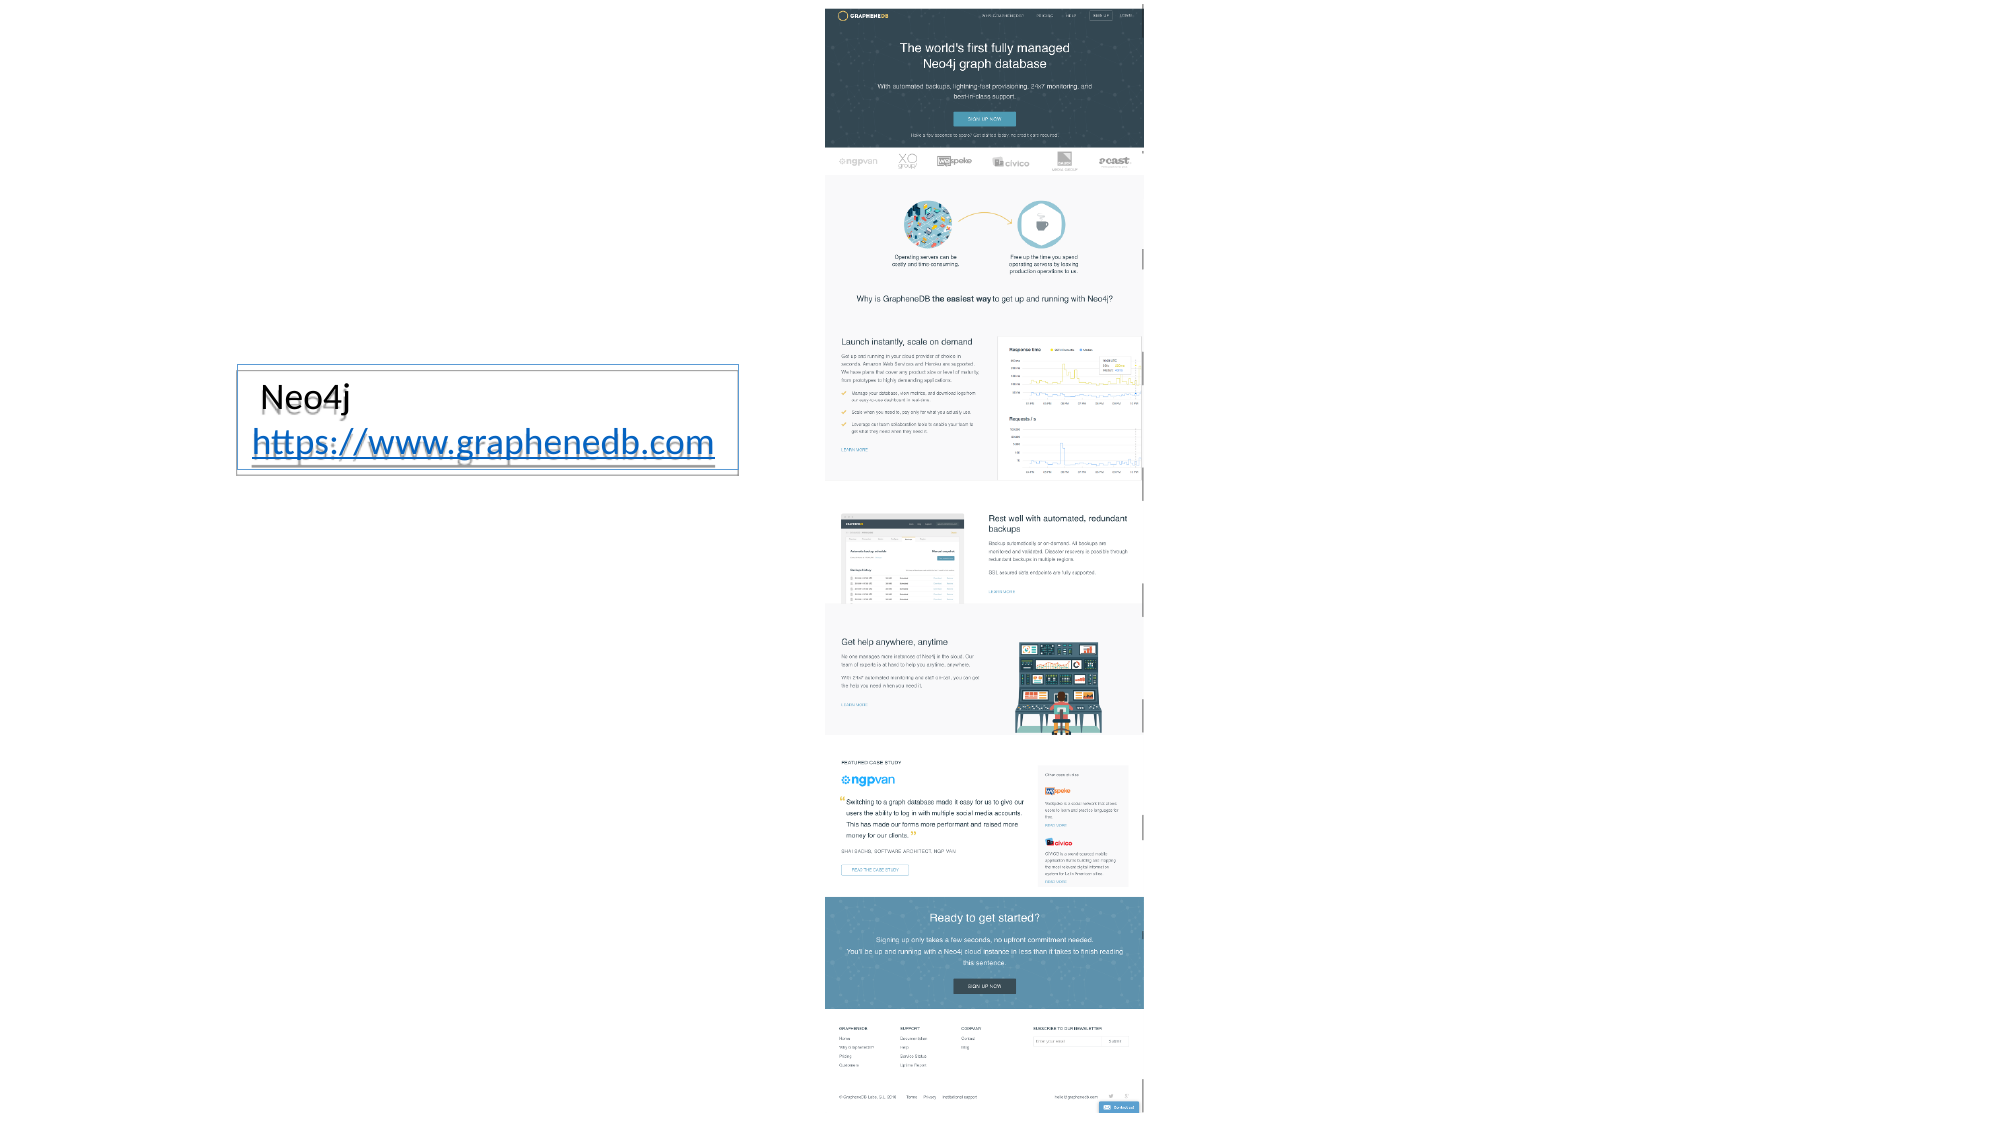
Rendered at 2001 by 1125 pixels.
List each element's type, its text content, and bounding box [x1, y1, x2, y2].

text_box Neo4j https://www.graphenedb.com [237, 364, 739, 470]
picture [825, 3, 1144, 1113]
